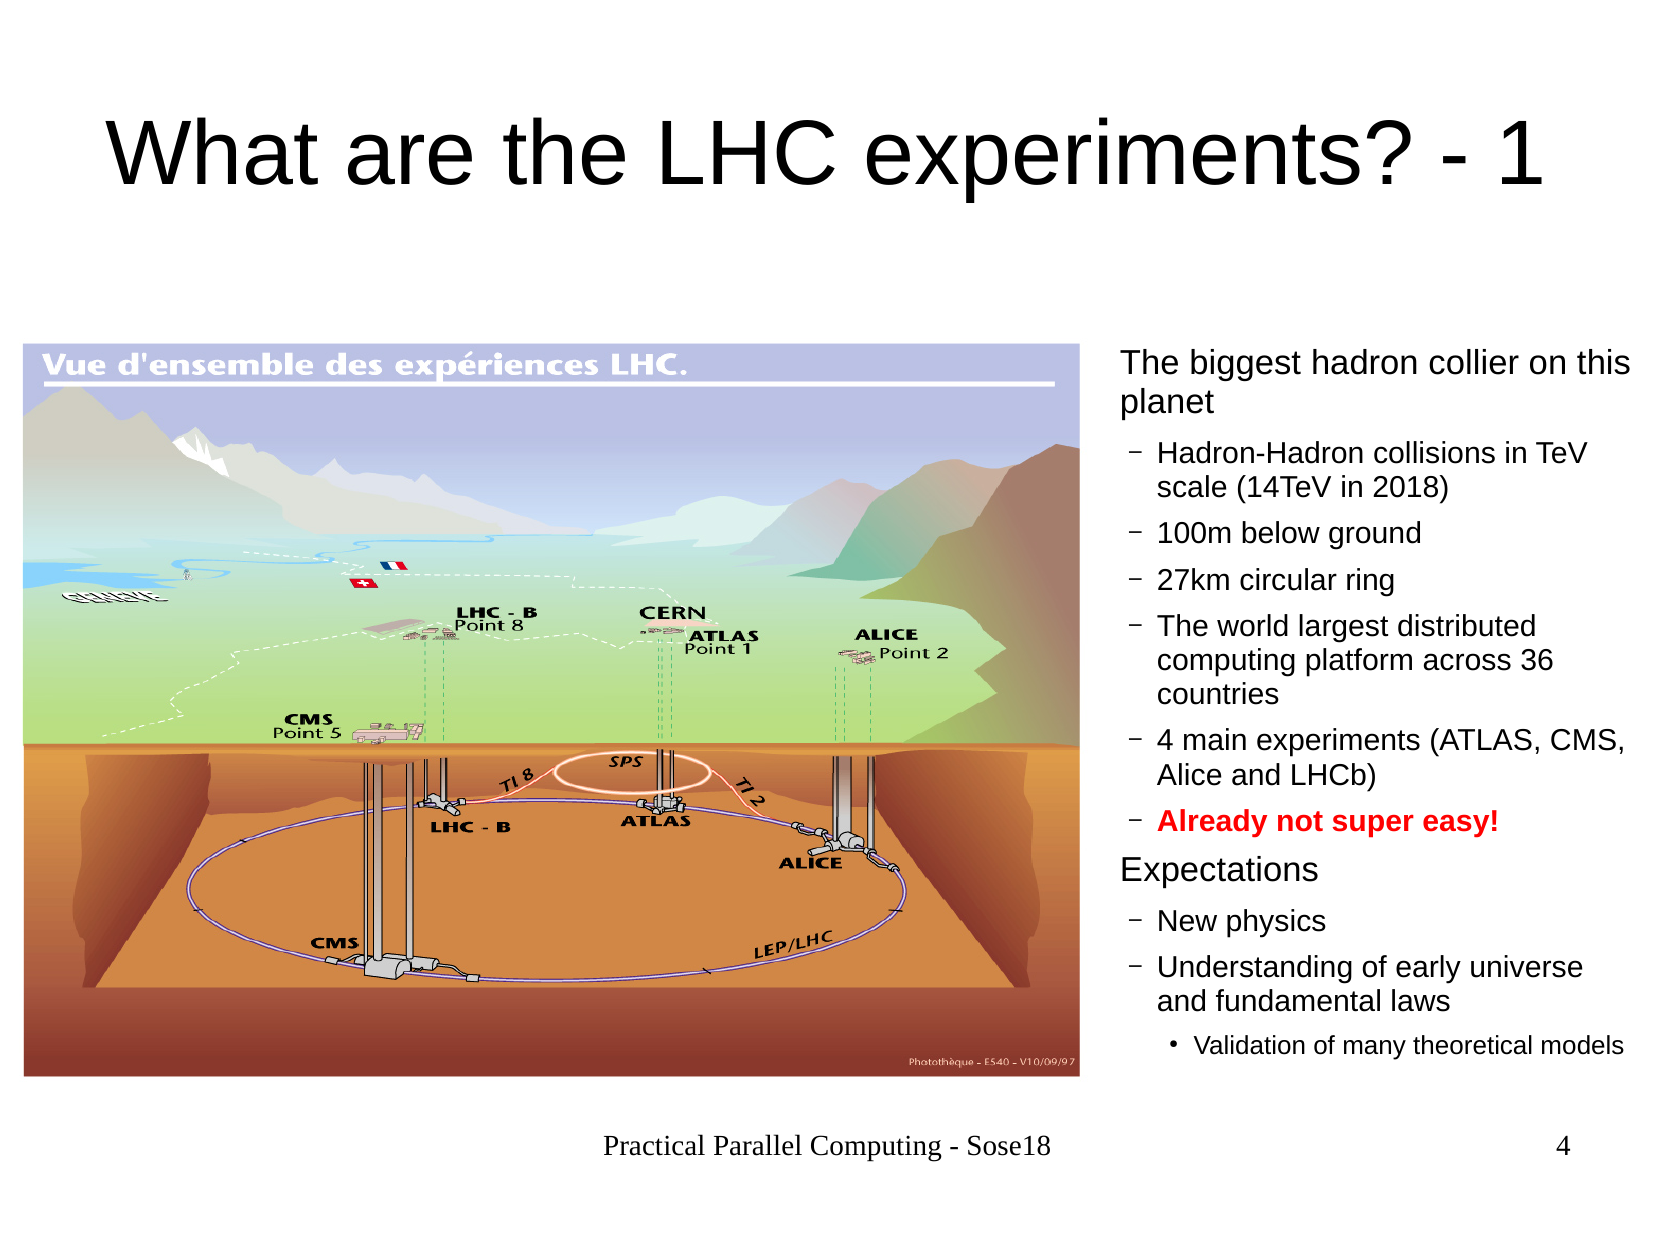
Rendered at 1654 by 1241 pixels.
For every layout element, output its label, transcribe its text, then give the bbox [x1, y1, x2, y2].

picture [3, 330, 1104, 1096]
title What are the LHC experiments? - 1 [82, 49, 1571, 257]
list The biggest hadron collier on this planet Hadron-Hadron collisions in TeV scale (14TeV in 2018) 100m below ground 27km circular ring The world largest distributed computing platform across 36 countries 4 main experiments (ATLAS, CMS, Alice and LHCb) Already not super easy! Expectations New physics Understanding of early universe and fundamental laws Validation of many theoretical models [1104, 343, 1636, 1063]
